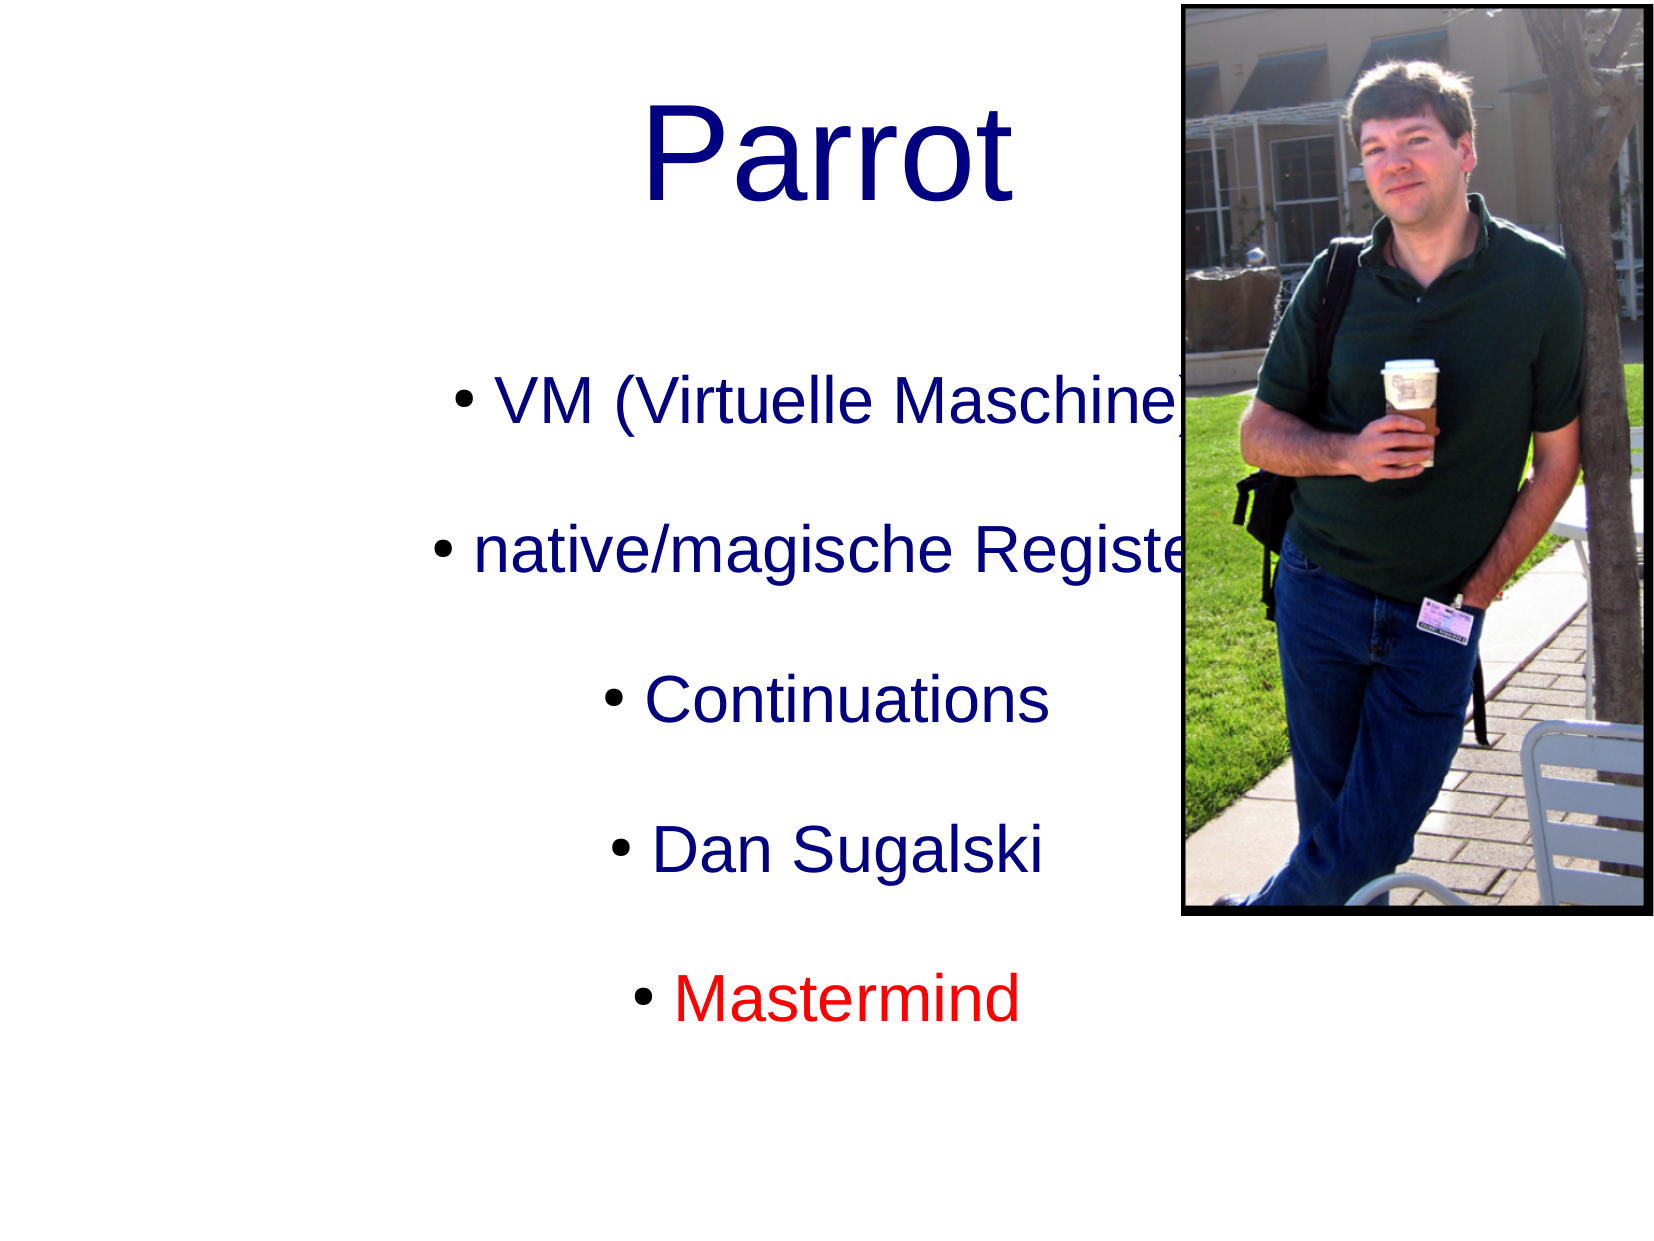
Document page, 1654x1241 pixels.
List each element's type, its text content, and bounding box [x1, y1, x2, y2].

subtitle VM (Virtuelle Maschine) native/magische Register Continuations Dan Sugalski Mastermind [82, 290, 1571, 1109]
picture [1181, 4, 1654, 916]
title Parrot [82, 49, 1181, 257]
